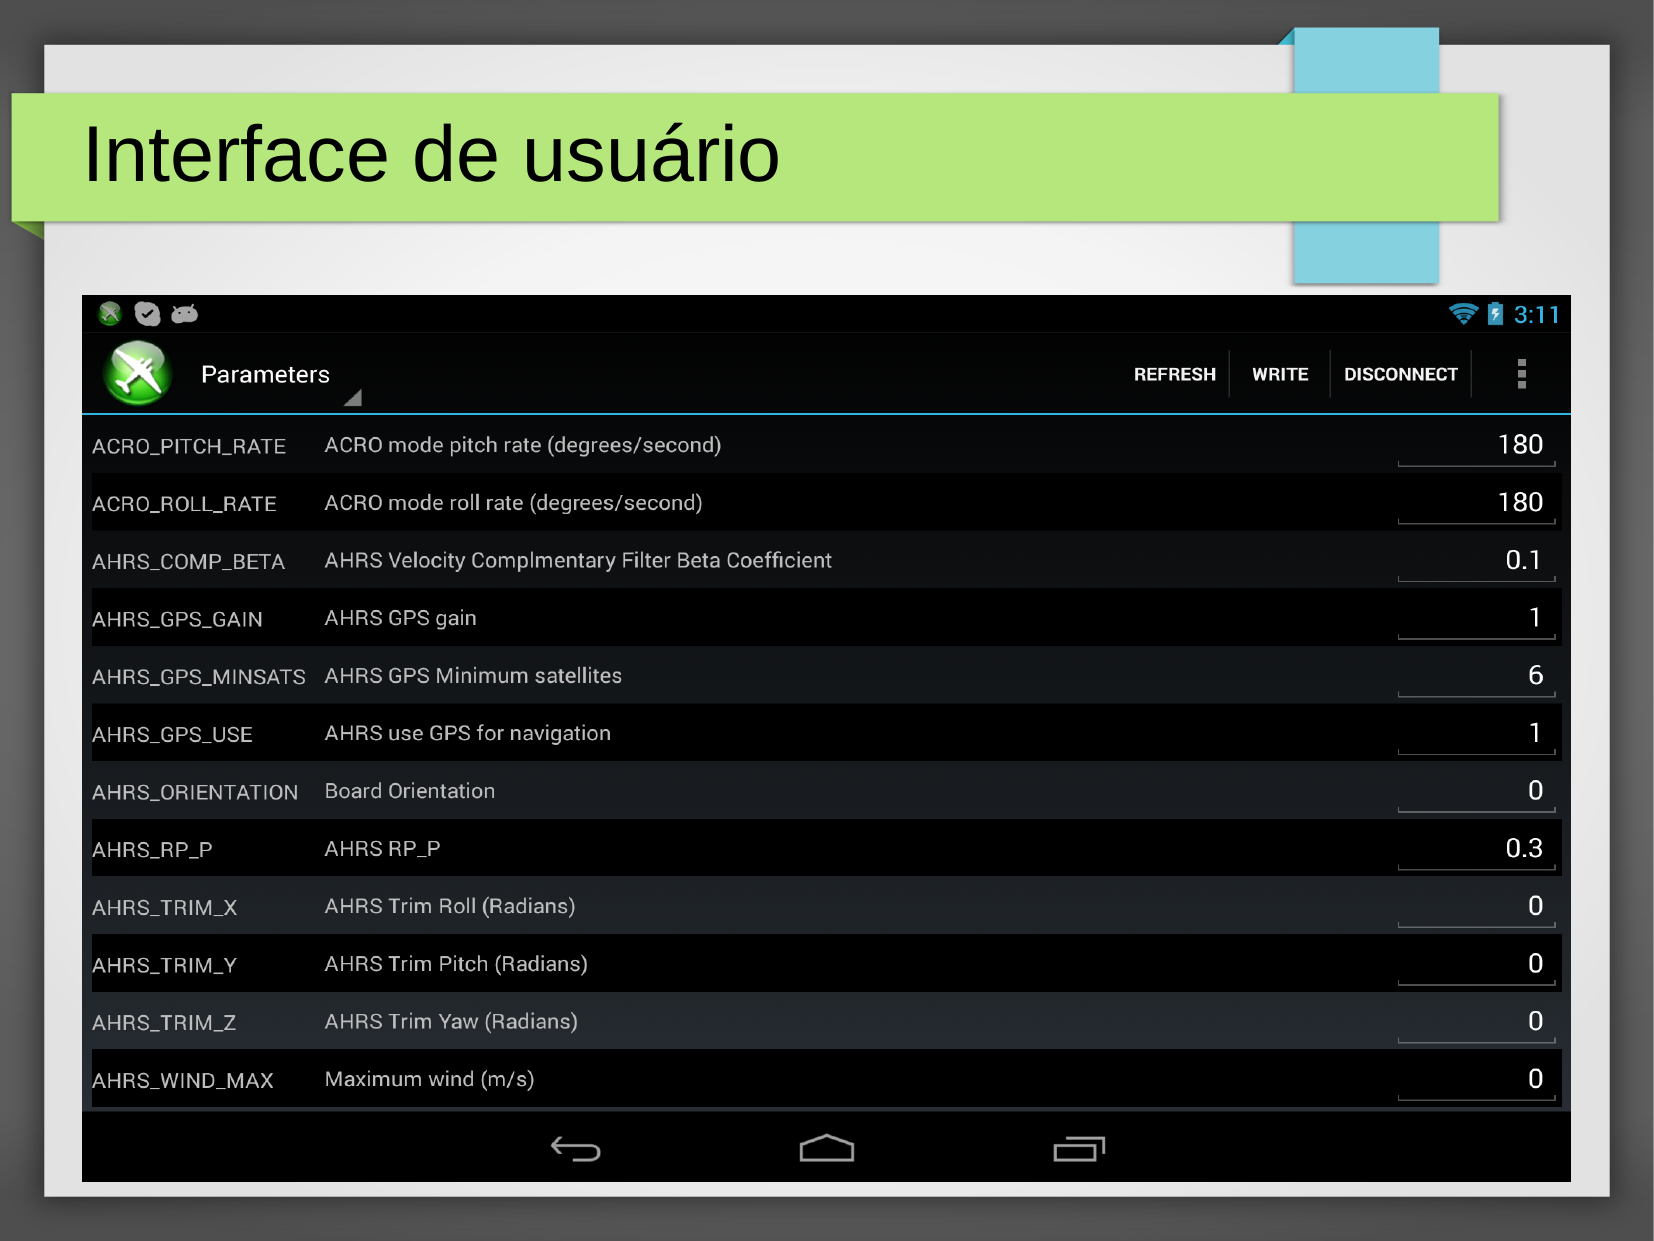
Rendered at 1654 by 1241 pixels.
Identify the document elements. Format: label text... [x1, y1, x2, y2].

title Interface de usuário [82, 94, 1264, 213]
picture [0, 0, 1654, 1241]
